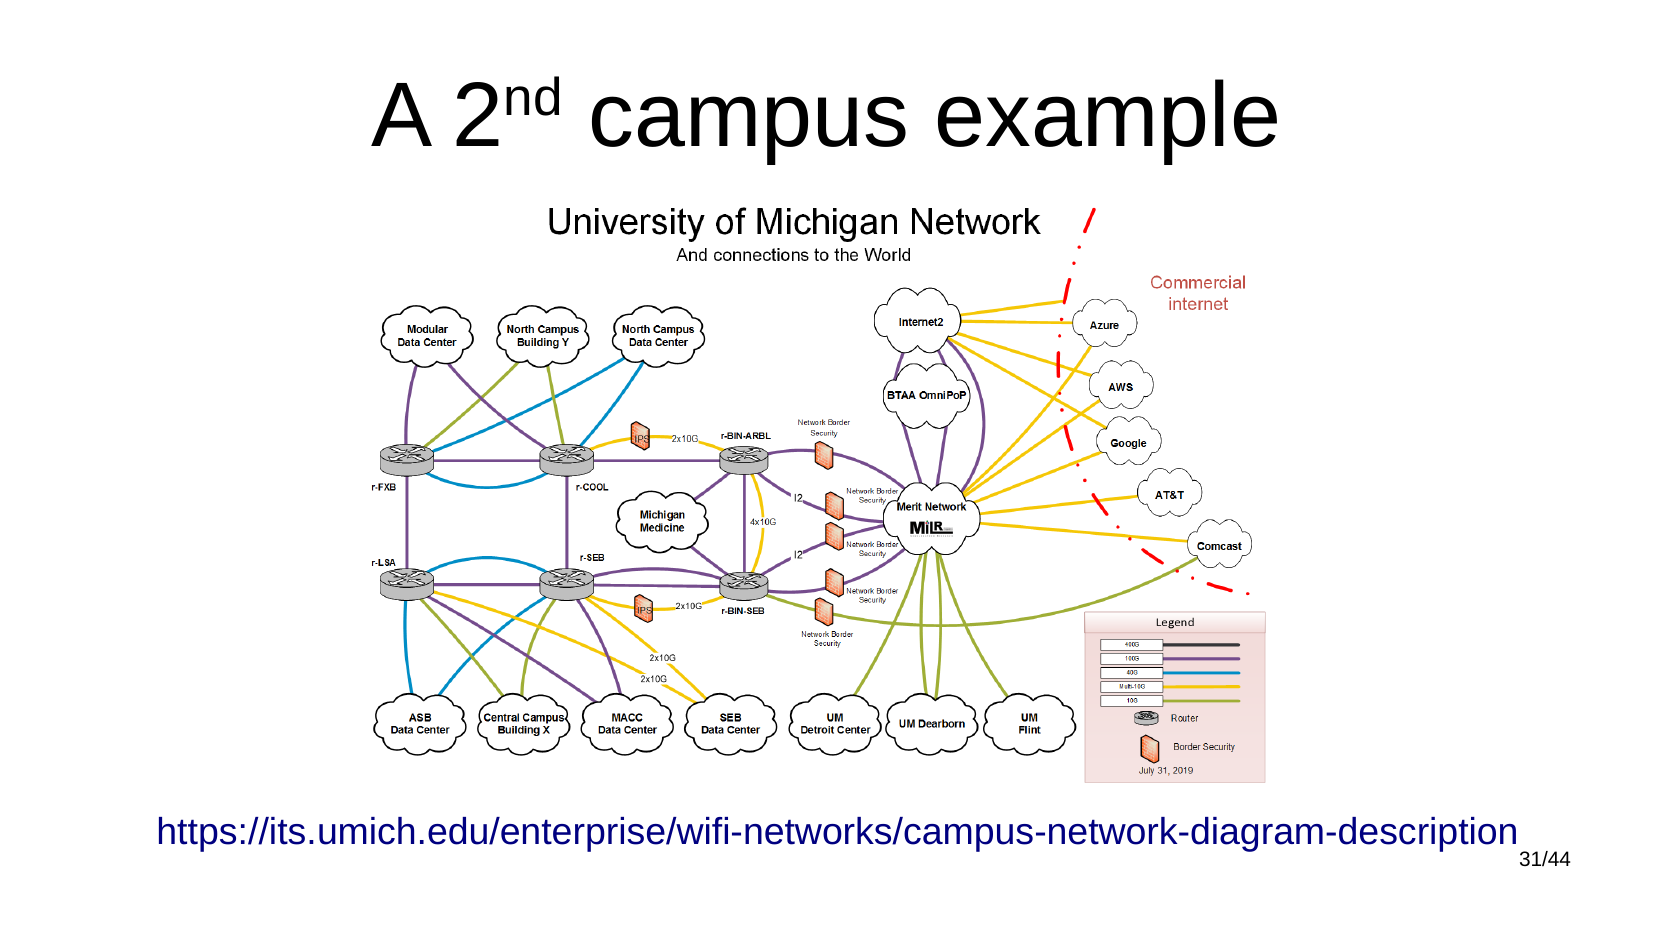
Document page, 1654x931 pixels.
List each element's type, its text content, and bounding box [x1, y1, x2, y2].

picture [366, 192, 1266, 783]
text_box https://its.umich.edu/enterprise/wifi-networks/campus-network-diagram-description [141, 803, 1534, 861]
title A 2nd campus example [82, 37, 1571, 193]
